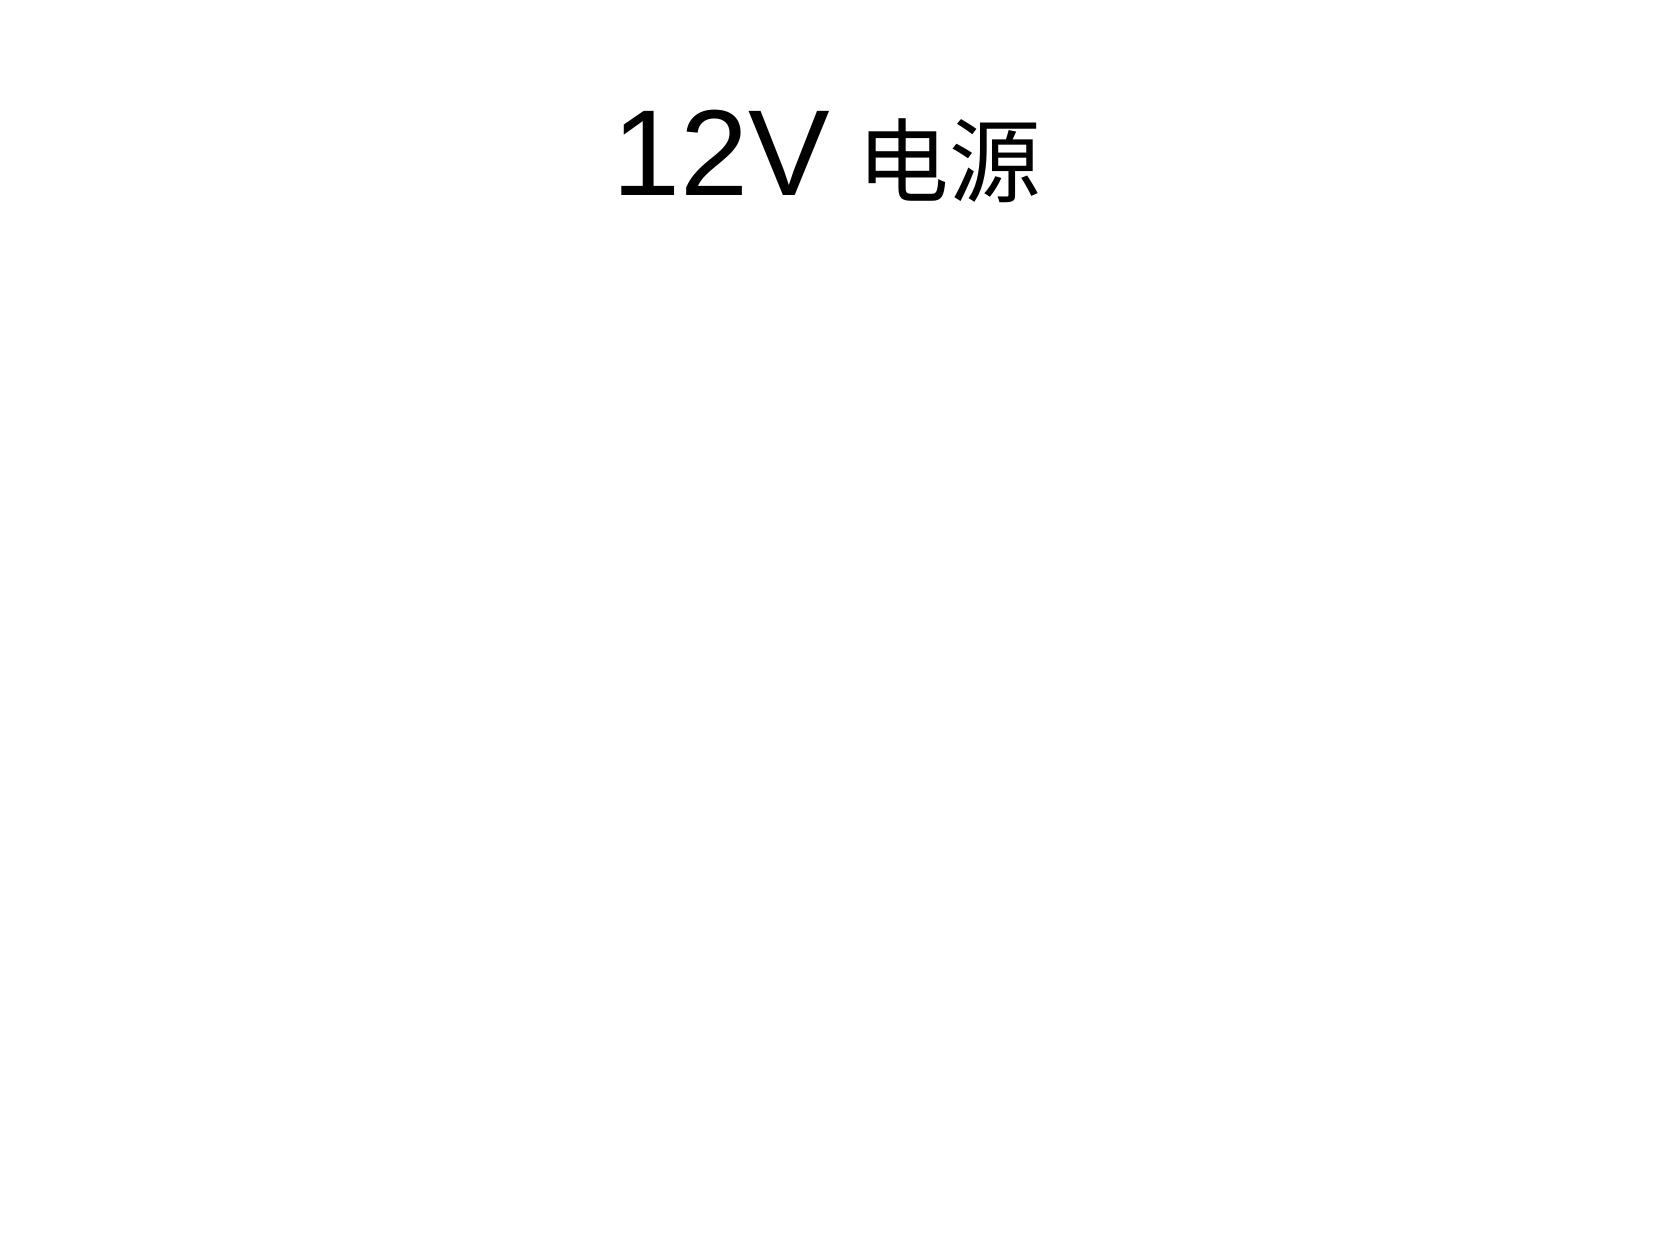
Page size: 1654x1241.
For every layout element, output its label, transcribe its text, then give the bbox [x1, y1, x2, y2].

title 12V电源 [82, 49, 1571, 257]
